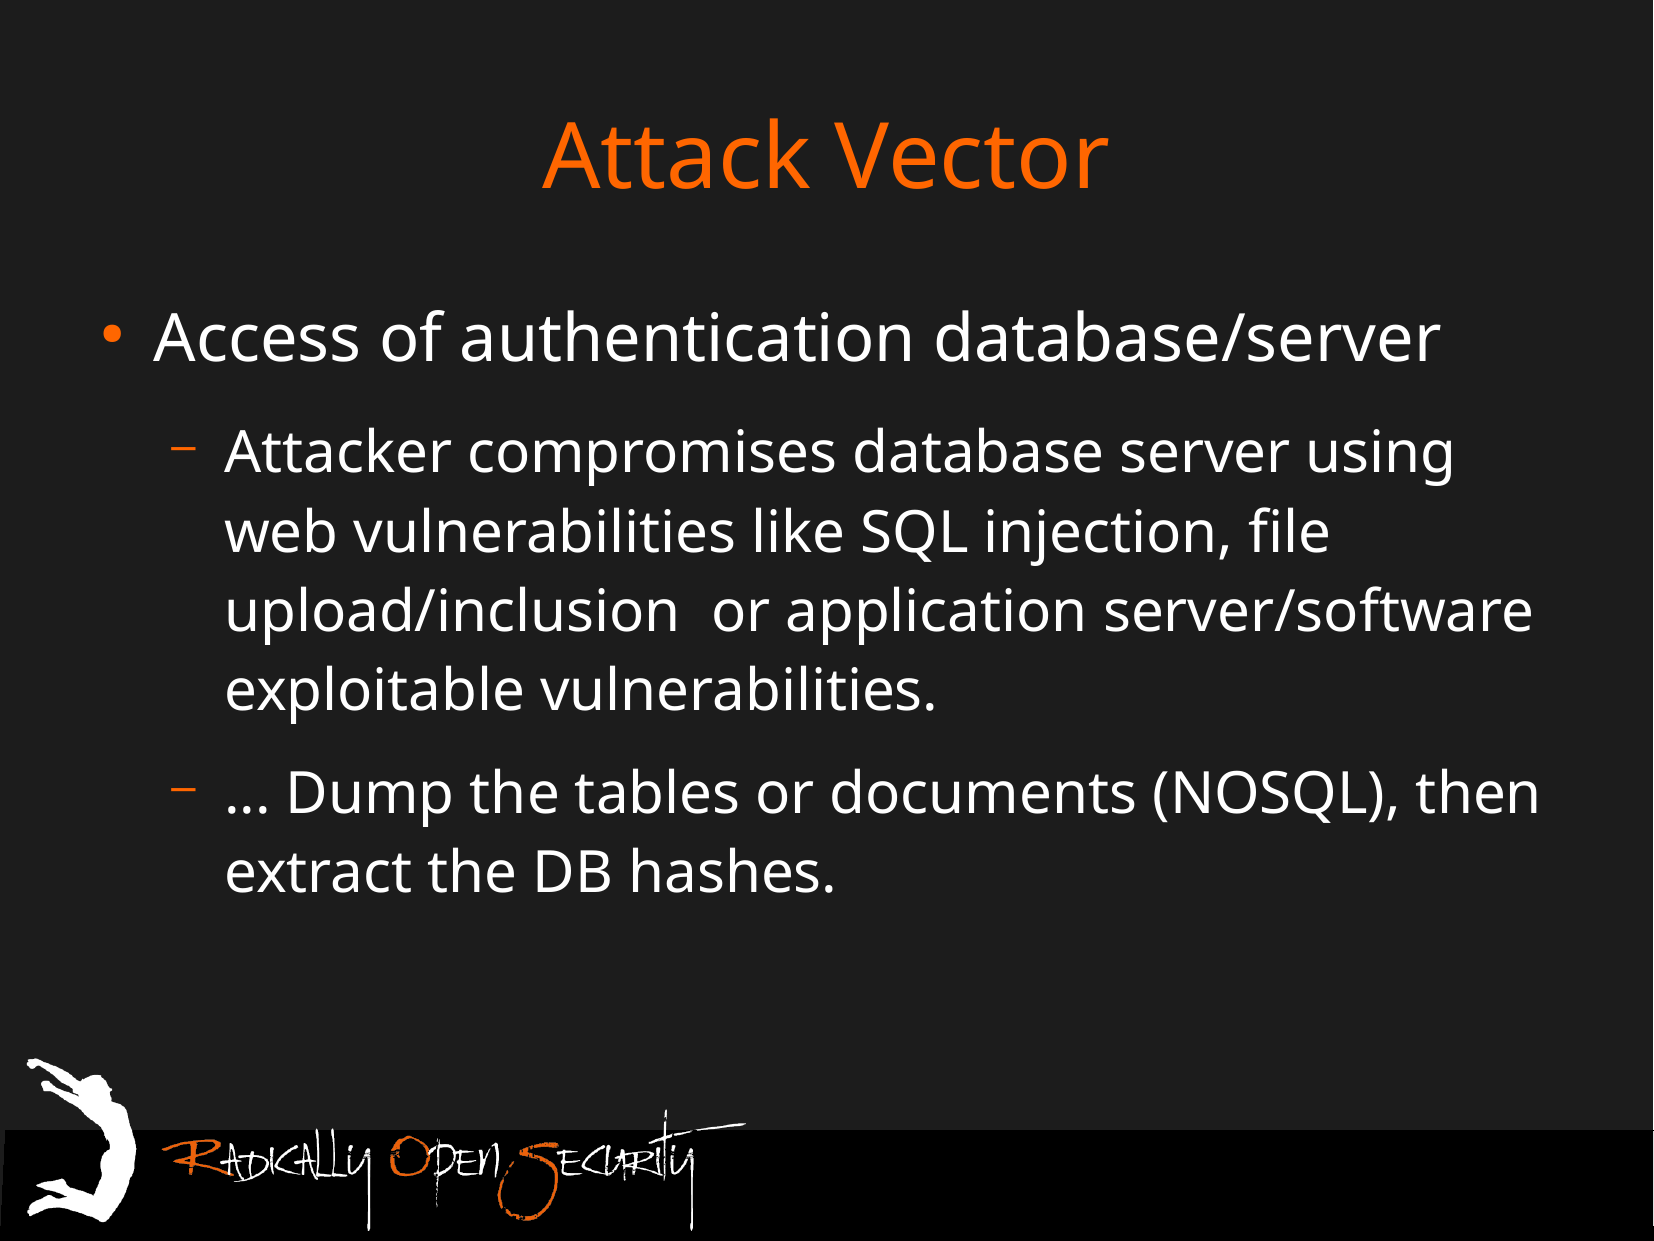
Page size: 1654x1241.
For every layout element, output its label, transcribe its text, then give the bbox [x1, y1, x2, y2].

picture [0, 1022, 778, 1241]
list Access of authentication database/server Attacker compromises database server using web vulnerabilities like SQL injection, file upload/inclusion or application server/software exploitable vulnerabilities. ... Dump the tables or documents (NOSQL), then extract the DB hashes. [82, 290, 1571, 1010]
title Attack Vector [82, 49, 1571, 257]
